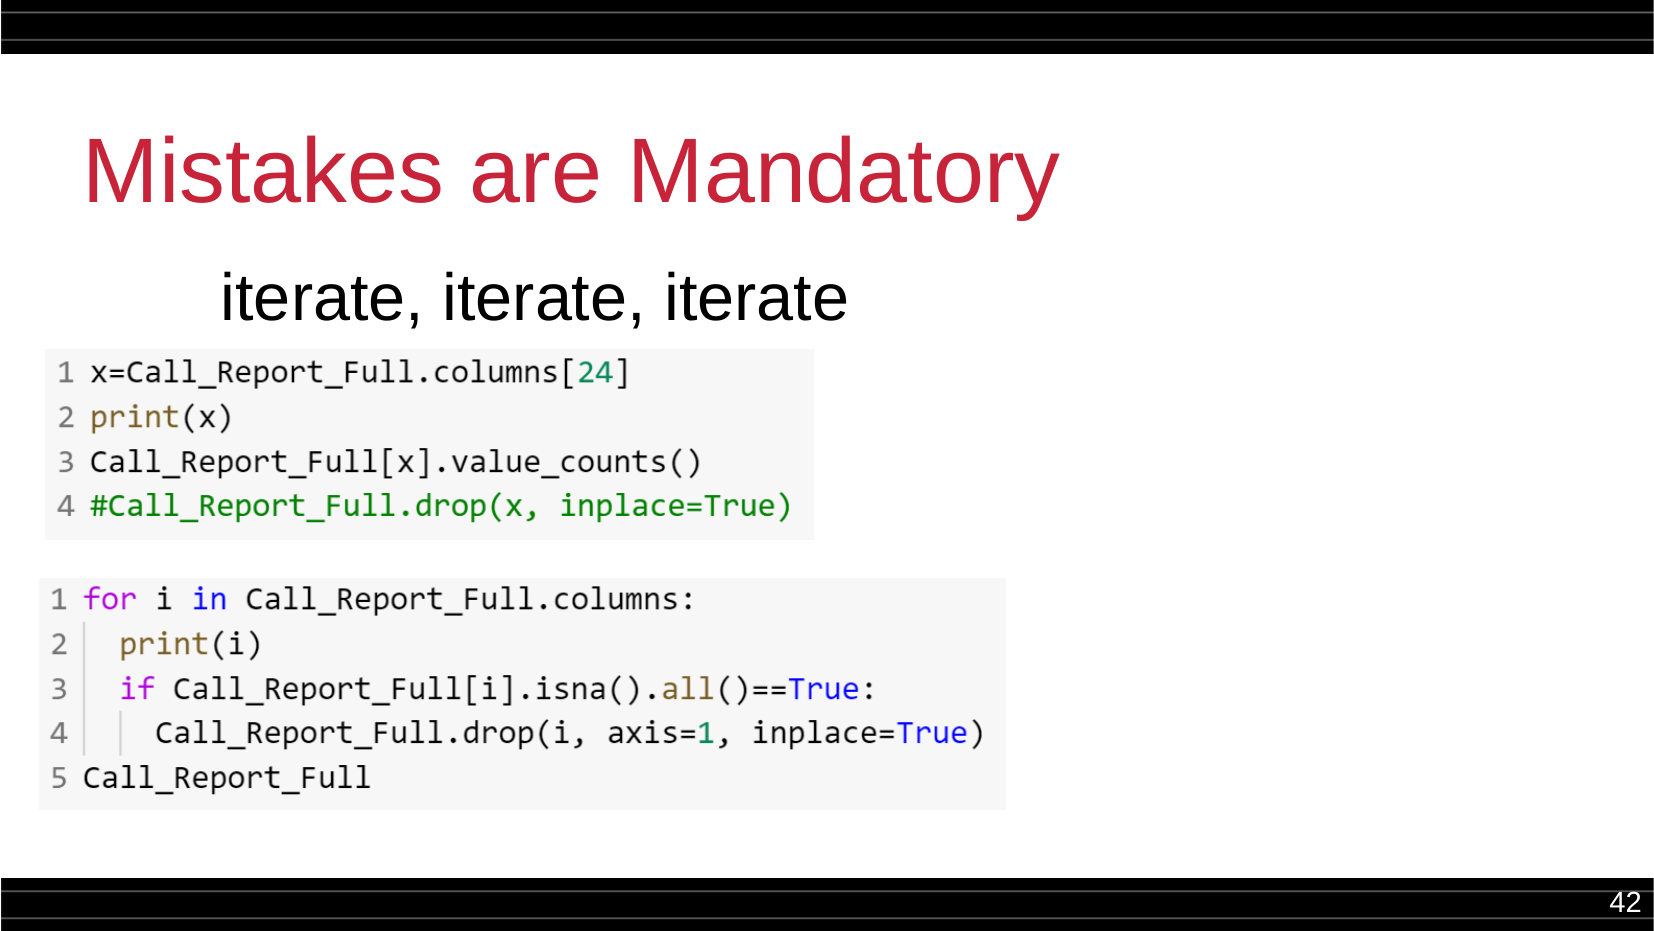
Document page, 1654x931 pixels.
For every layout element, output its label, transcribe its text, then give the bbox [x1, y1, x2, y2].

picture [1, 878, 1654, 931]
picture [1, 0, 1654, 54]
list iterate, iterate, iterate [150, 259, 1196, 361]
title Mistakes are Mandatory [82, 92, 1571, 249]
picture [45, 349, 814, 541]
picture [39, 578, 1006, 811]
